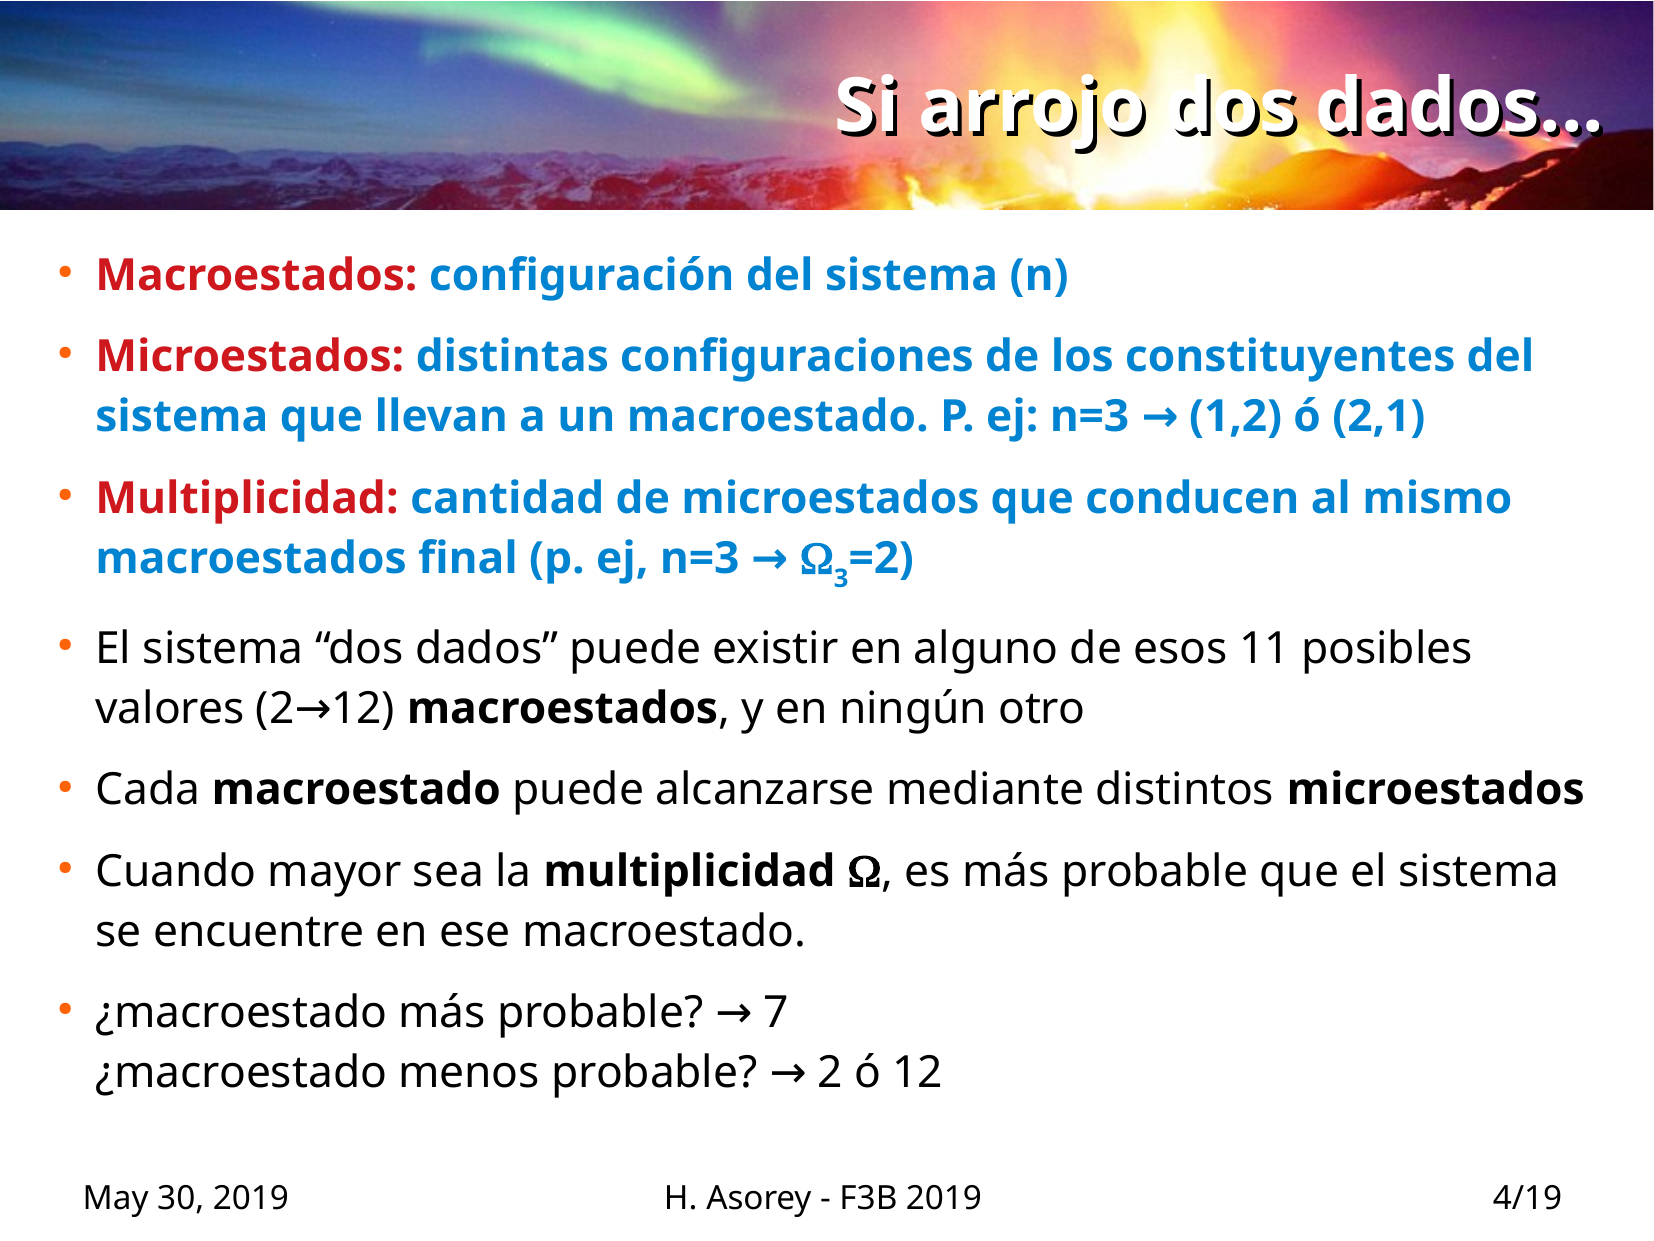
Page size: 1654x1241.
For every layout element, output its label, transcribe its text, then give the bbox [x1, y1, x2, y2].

list Macroestados: configuración del sistema (n) Microestados: distintas configuraciones de los constituyentes del sistema que llevan a un macroestado. P. ej: n=3 → (1,2) ó (2,1) Multiplicidad: cantidad de microestados que conducen al mismo macroestados final (p. ej, n=3 → W3=2) El sistema “dos dados” puede existir en alguno de esos 11 posibles valores (2→12) macroestados, y en ningún otro Cada macroestado puede alcanzarse mediante distintos microestados Cuando mayor sea la multiplicidad W, es más probable que el sistema se encuentre en ese macroestado. ¿macroestado más probable? → 7 ¿macroestado menos probable? → 2 ó 12 [45, 243, 1606, 1144]
picture [0, 1, 1654, 210]
title Si arrojo dos dados... [45, 15, 1606, 191]
